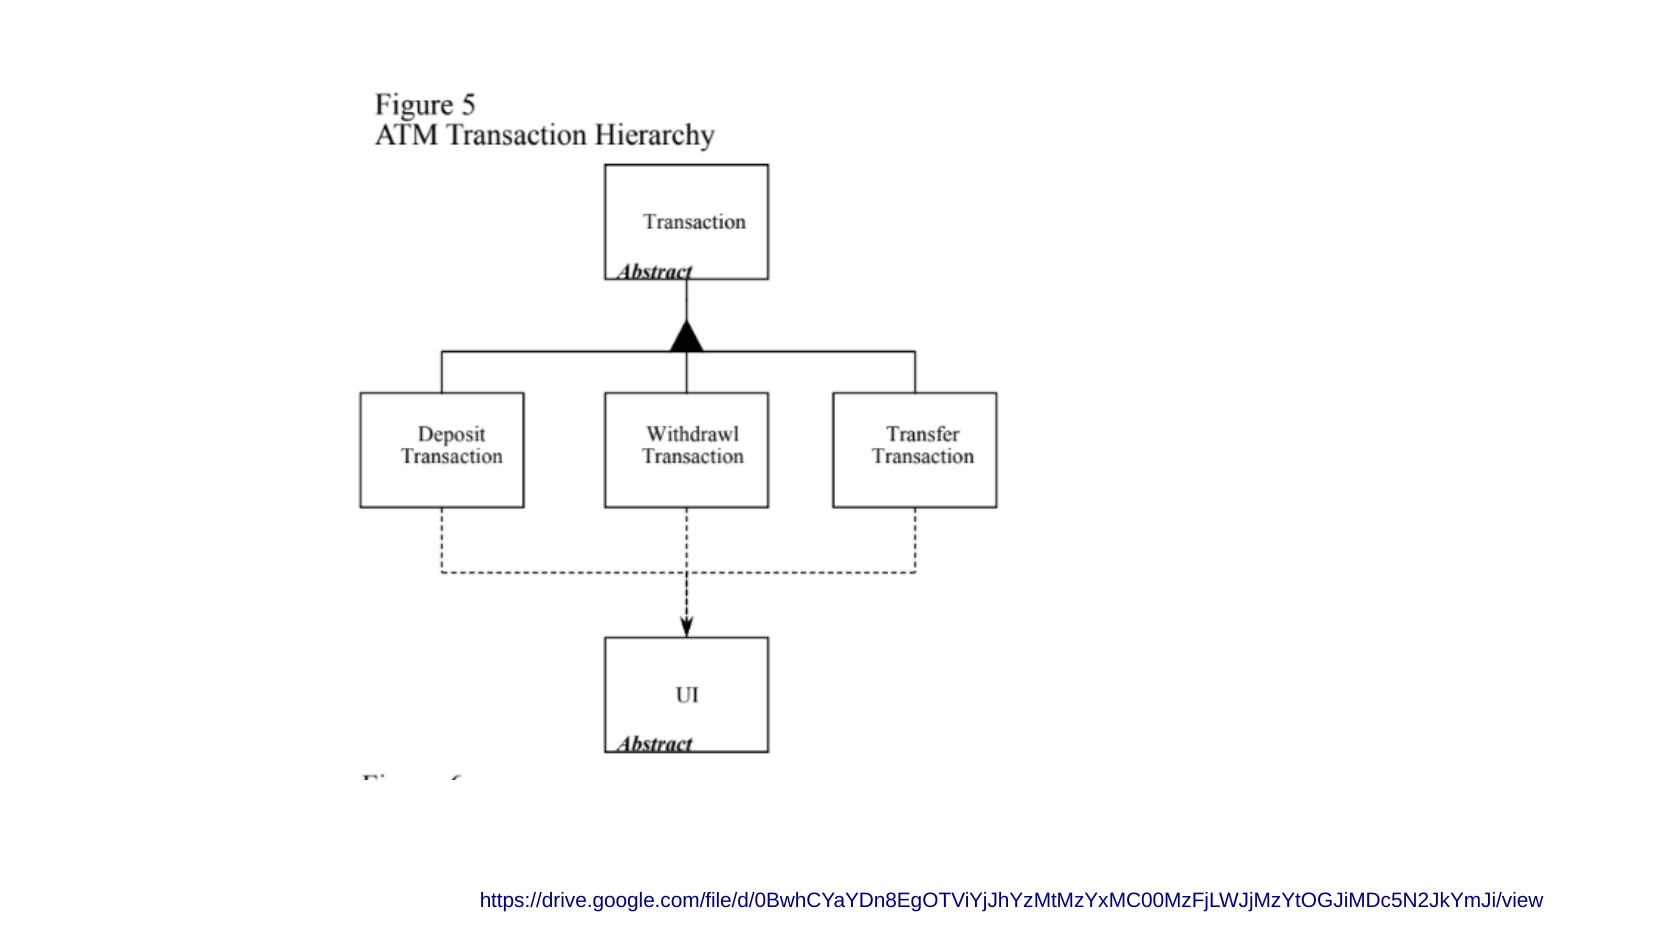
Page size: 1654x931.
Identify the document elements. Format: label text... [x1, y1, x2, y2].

picture [45, 80, 1171, 781]
text_box https://drive.google.com/file/d/0BwhCYaYDn8EgOTViYjJhYzMtMzYxMC00MzFjLWJjMzYtOGJiMDc5N2JkYmJi/view [465, 881, 1575, 931]
